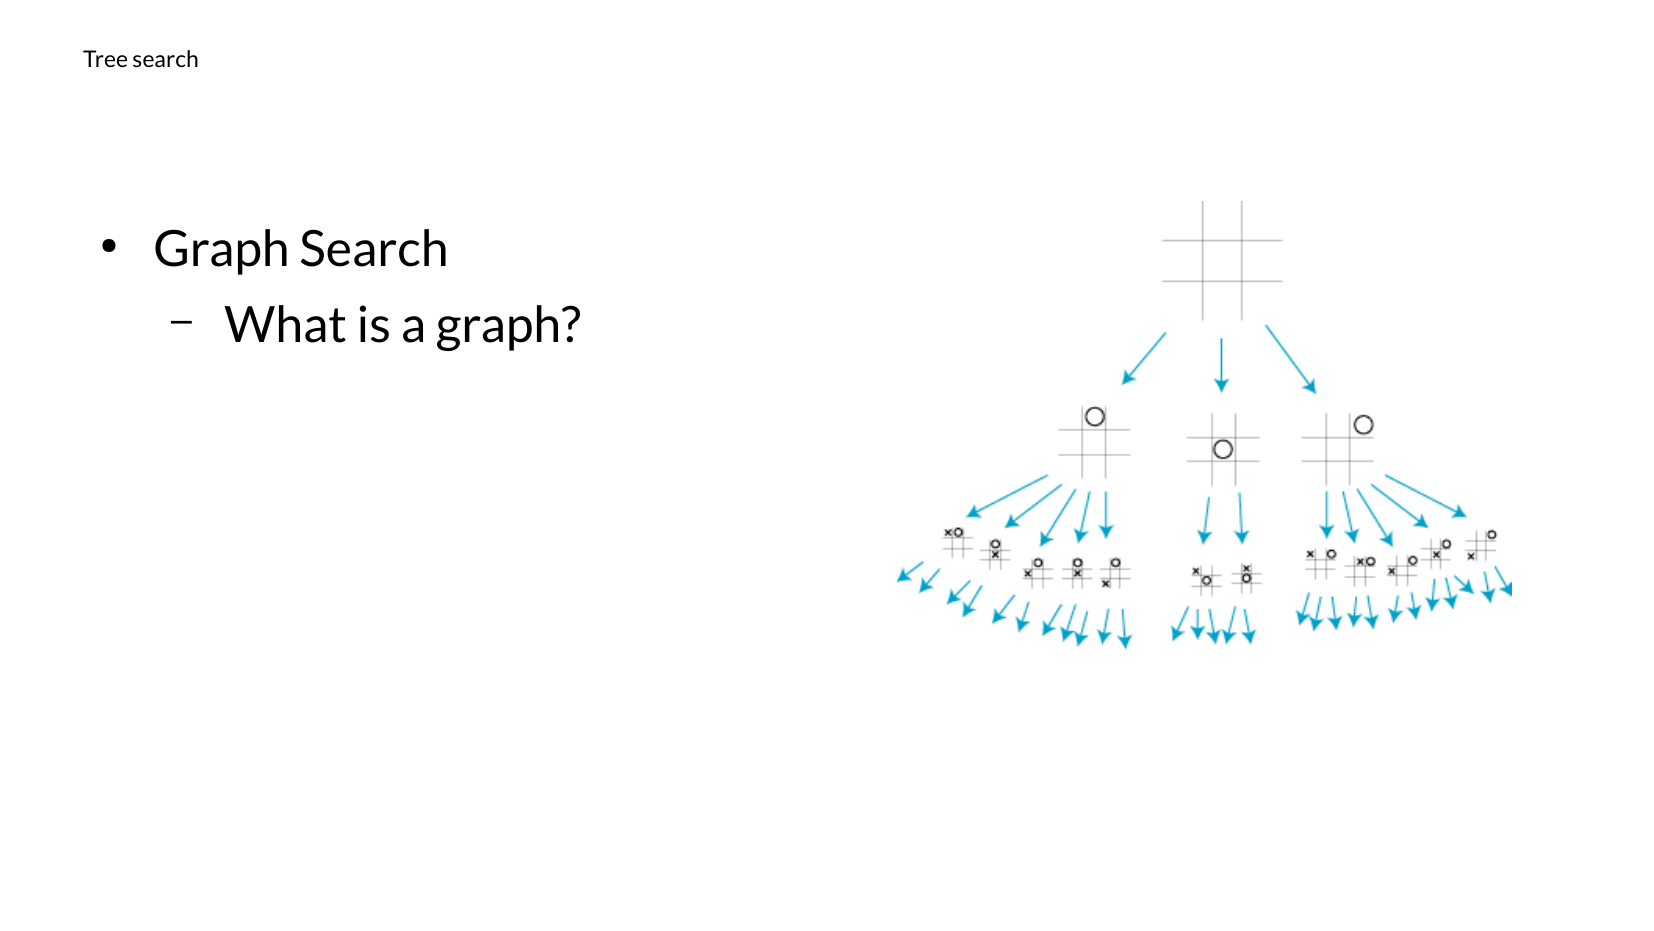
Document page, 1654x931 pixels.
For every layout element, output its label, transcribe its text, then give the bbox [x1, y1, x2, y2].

title Tree search [83, 0, 1571, 119]
list Graph Search What is a graph? [82, 217, 809, 839]
picture [897, 201, 1512, 650]
